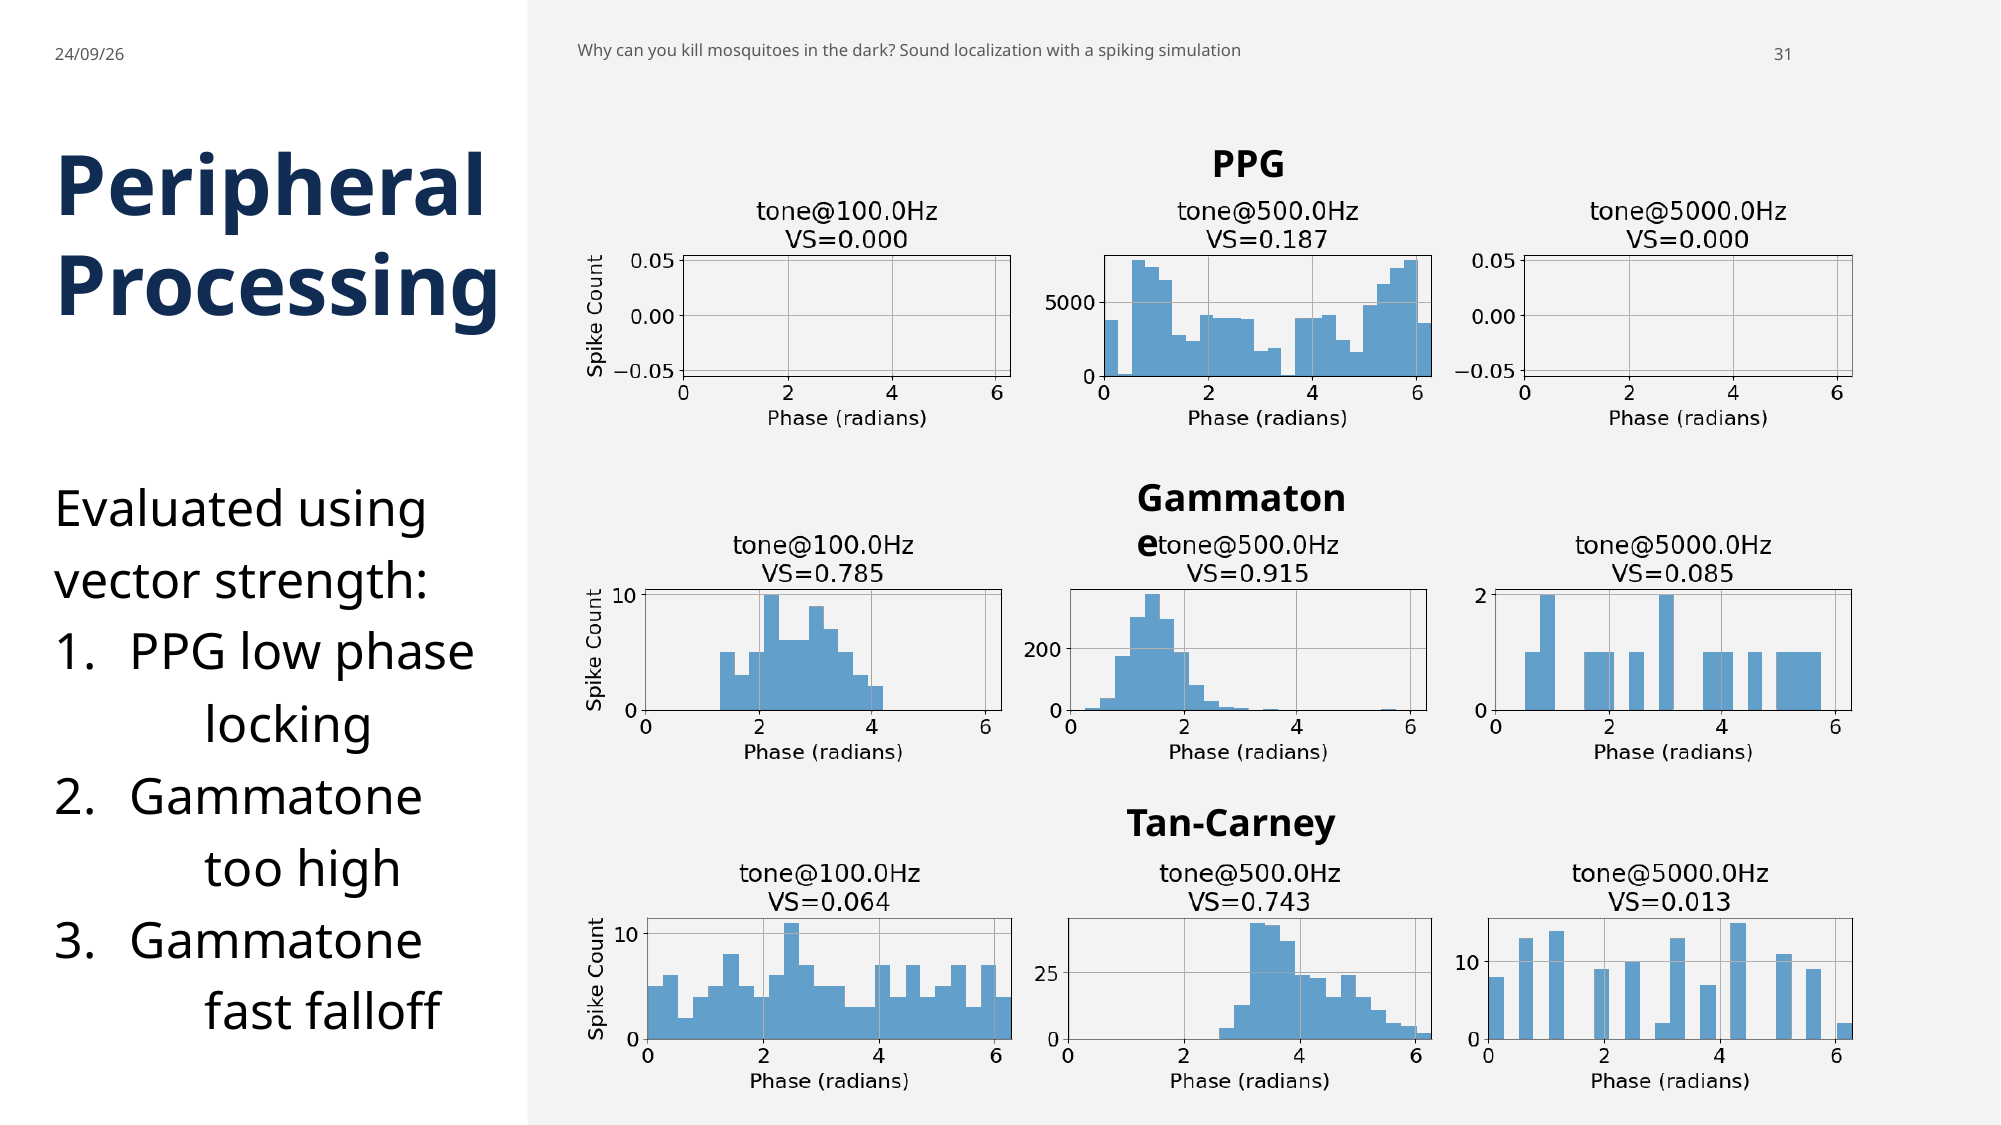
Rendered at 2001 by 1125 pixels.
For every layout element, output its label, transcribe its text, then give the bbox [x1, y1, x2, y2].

footer Why can you kill mosquitoes in the dark? Sound localization with a spiking simulation [577, 0, 1253, 60]
picture [578, 184, 1859, 437]
title Peripheral Processing [54, 132, 521, 459]
text_box Gammatone [1121, 466, 1384, 528]
picture [577, 518, 1859, 771]
slide_number [1774, 6, 1946, 67]
picture [579, 846, 1860, 1100]
text_box PPG [1196, 132, 1309, 194]
text_box Tan-Carney [1111, 791, 1359, 852]
list Evaluated using vector strength: PPG low phase locking Gammatone too high Gammatone fast falloff [54, 464, 514, 1065]
slide_number [54, 6, 514, 67]
